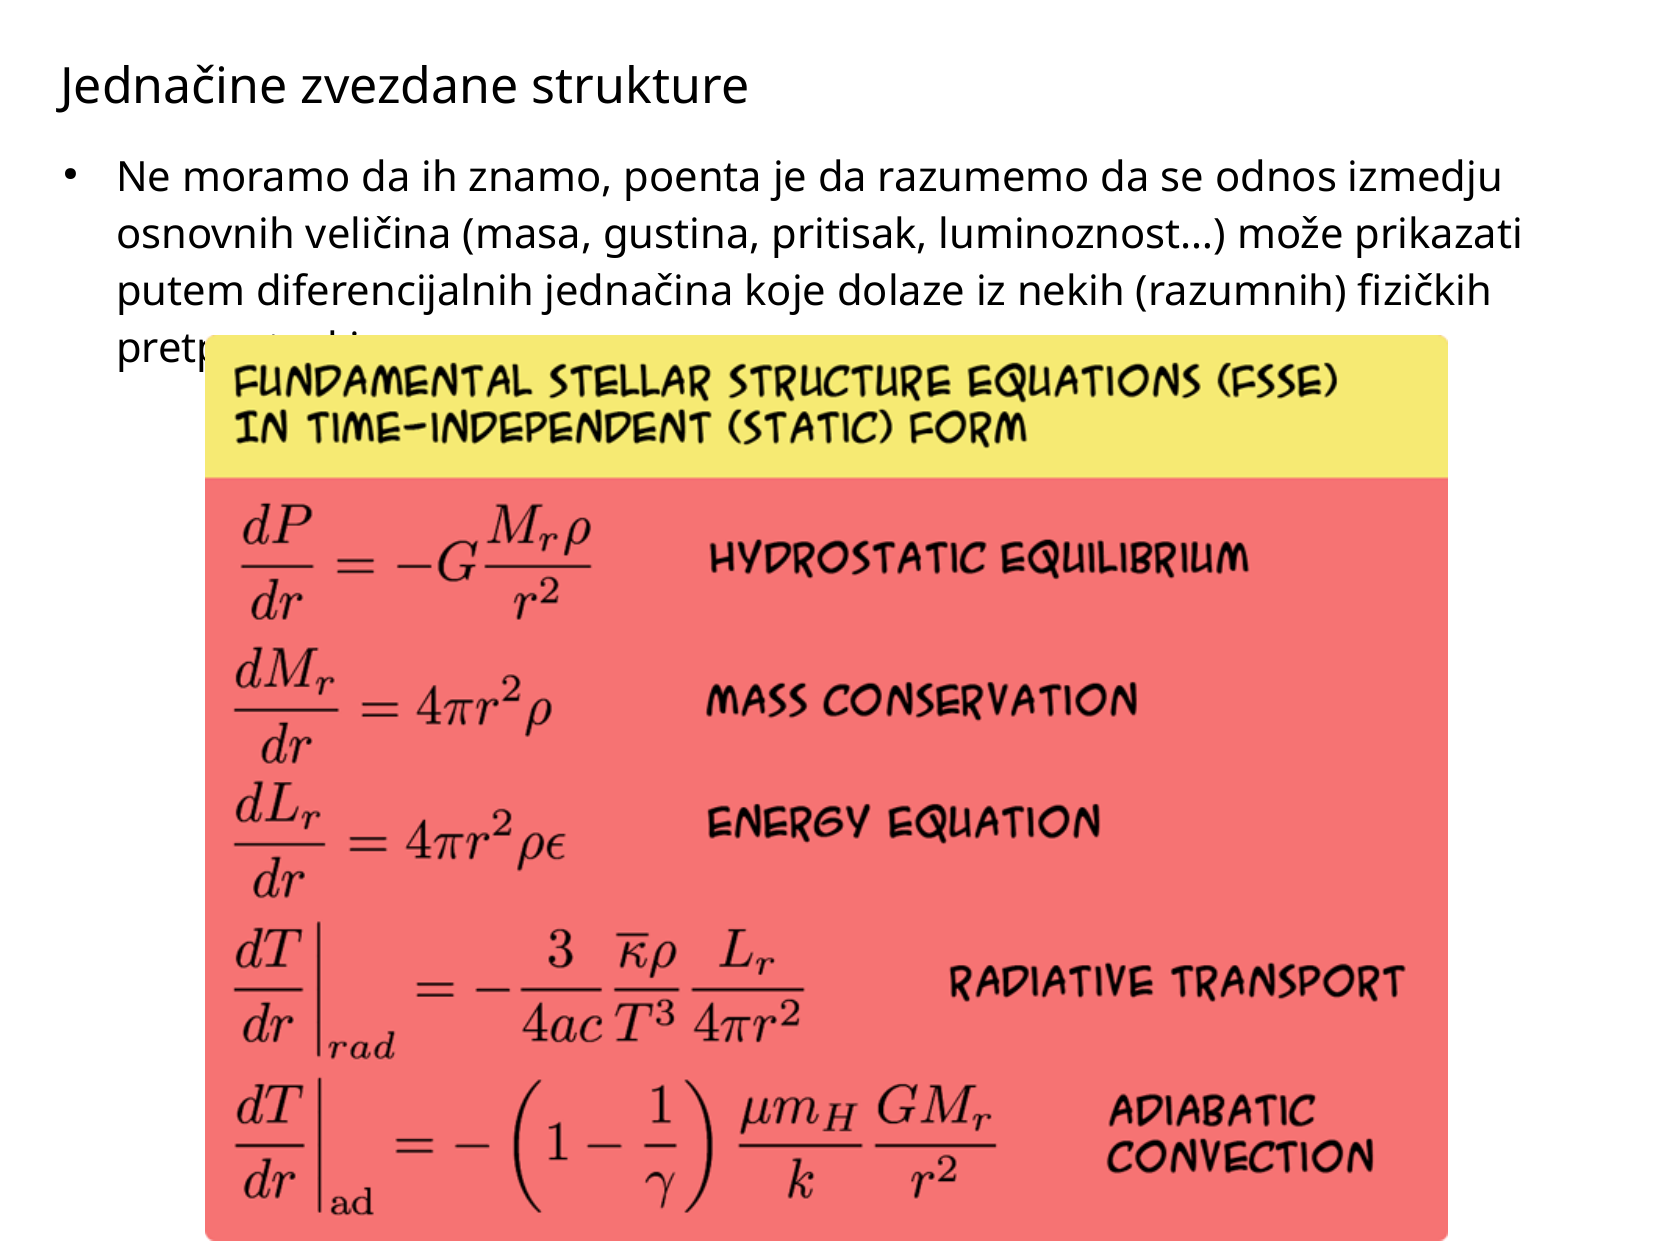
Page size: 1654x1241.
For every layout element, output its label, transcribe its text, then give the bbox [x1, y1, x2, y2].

title Jednačine zvezdane strukture [59, 17, 1648, 150]
list Ne moramo da ih znamo, poenta je da razumemo da se odnos izmedju osnovnih veličina (masa, gustina, pritisak, luminoznost…) može prikazati putem diferencijalnih jednačina koje dolaze iz nekih (razumnih) fizičkih pretpostavki [45, 146, 1635, 1120]
picture [205, 335, 1448, 1241]
